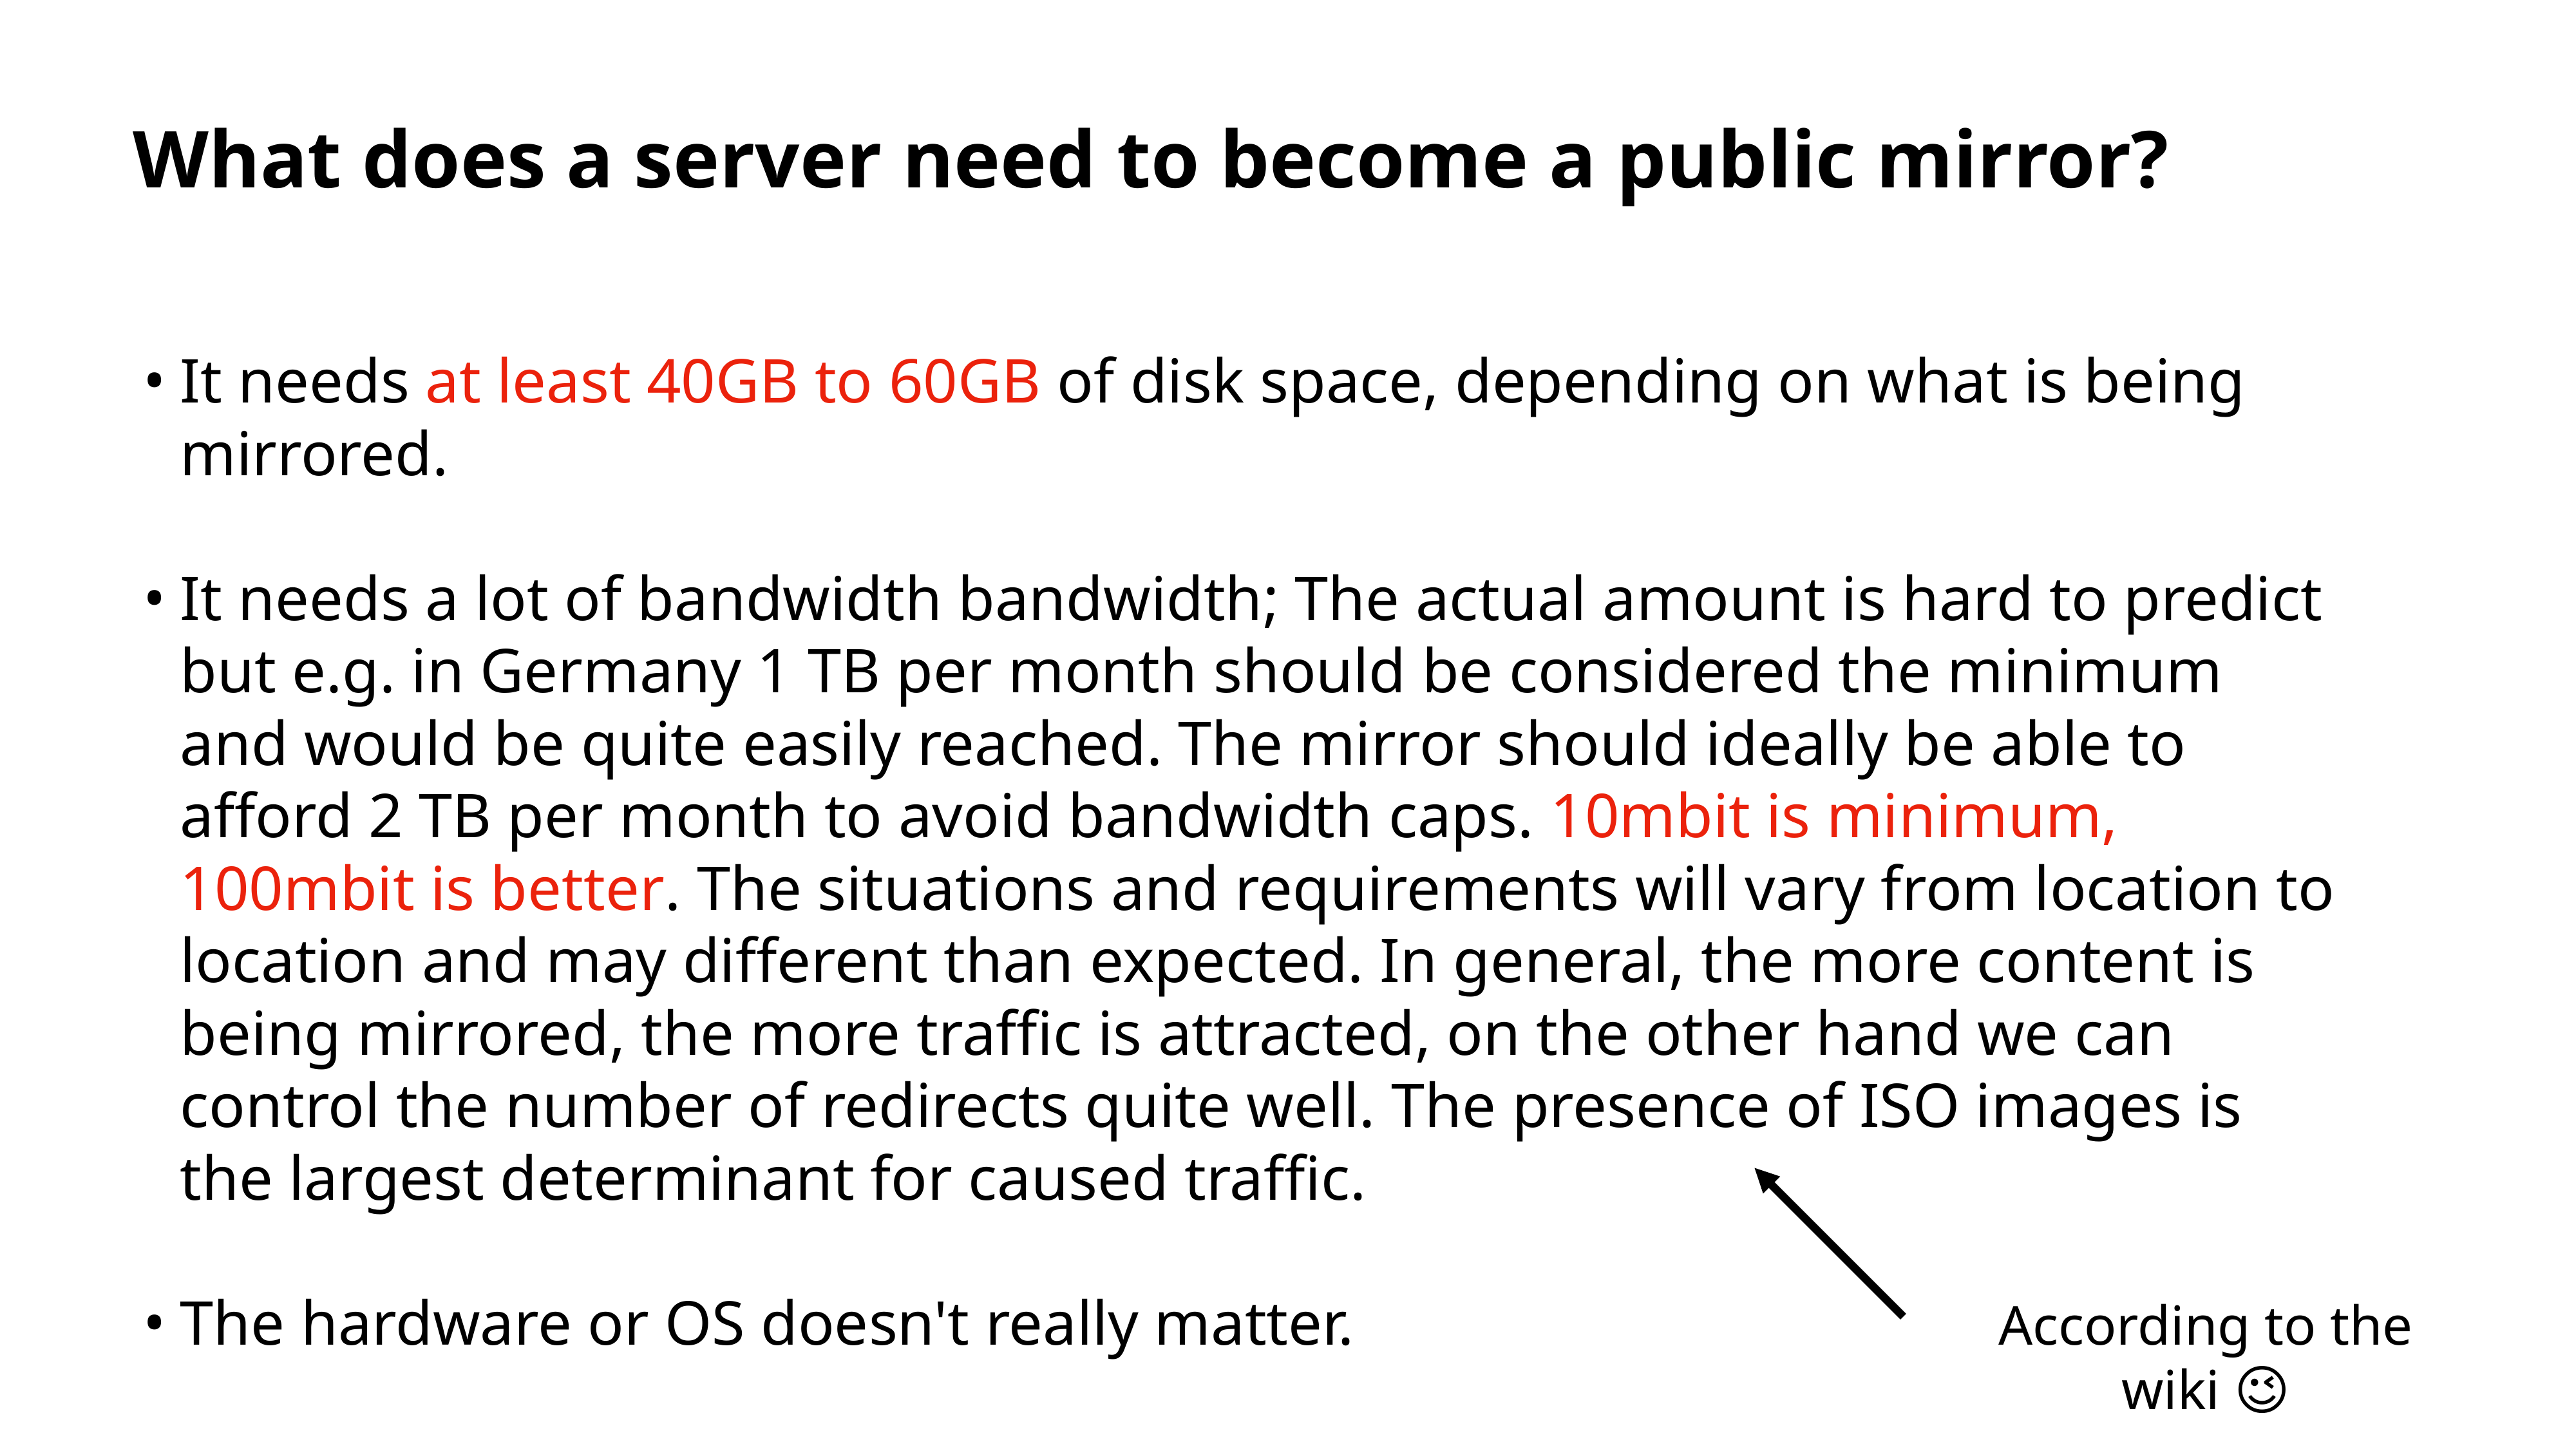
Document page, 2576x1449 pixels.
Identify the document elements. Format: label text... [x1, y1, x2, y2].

text_box It needs at least 40GB to 60GB of disk space, depending on what is being mirrored. It needs a lot of bandwidth bandwidth; The actual amount is hard to predict but e.g. in Germany 1 TB per month should be considered the minimum and would be quite easily reached. The mirror should ideally be able to afford 2 TB per month to avoid bandwidth caps. 10mbit is minimum, 100mbit is better. The situations and requirements will vary from location to location and may different than expected. In general, the more content is being mirrored, the more traffic is attracted, on the other hand we can control the number of redirects quite well. The presence of ISO images is the largest determinant for caused traffic. The hardware or OS doesn't really matter. [126, 337, 2351, 1363]
title What does a server need to become a public mirror? [127, 114, 2449, 266]
text_box According to the wiki 😉 [1904, 1285, 2508, 1426]
